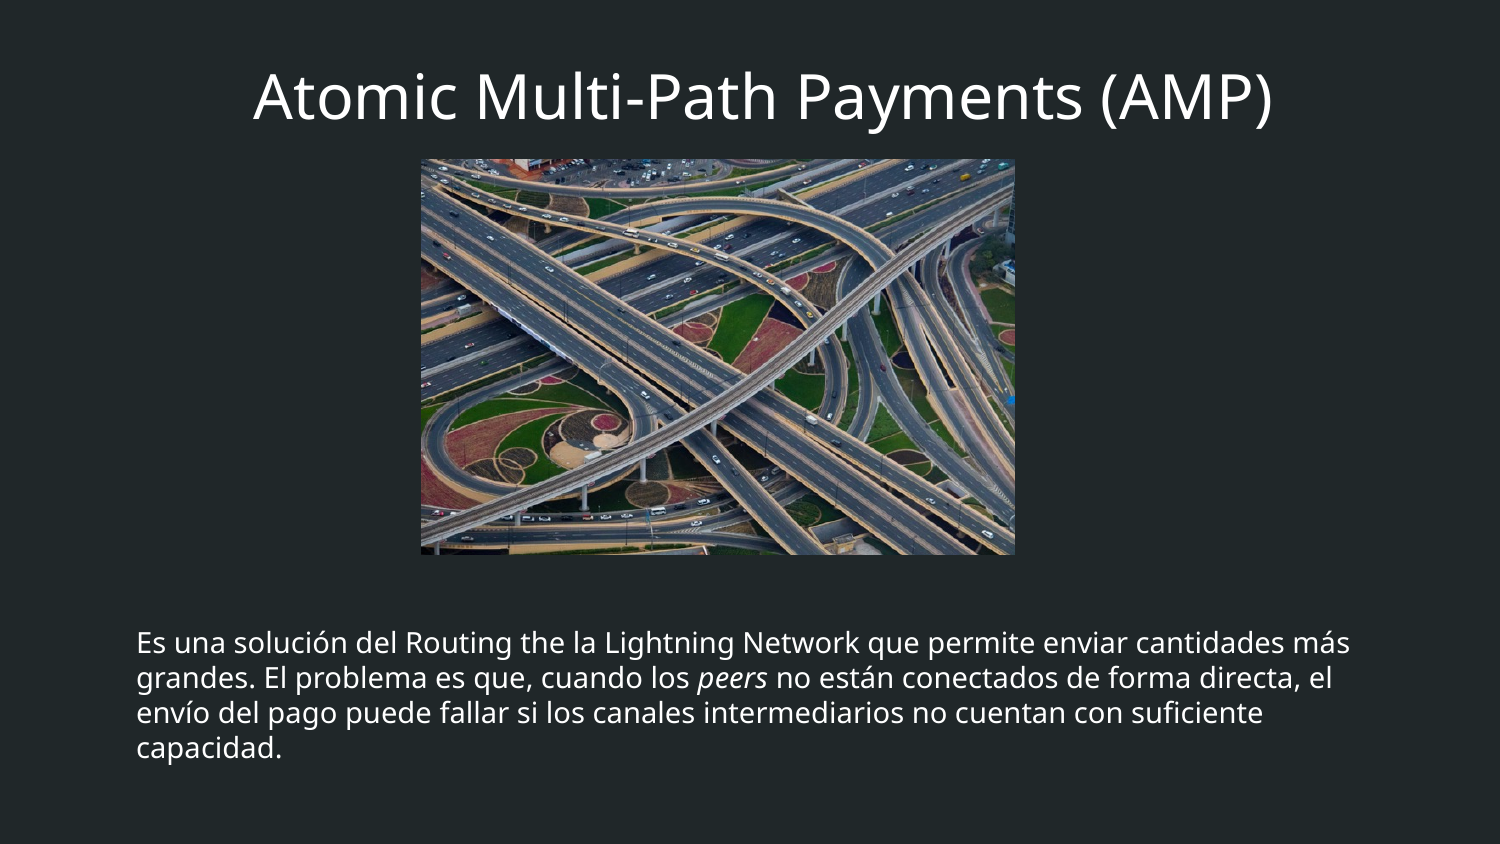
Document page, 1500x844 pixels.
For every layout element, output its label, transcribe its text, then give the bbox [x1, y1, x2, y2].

text_box Es una solución del Routing the la Lightning Network que permite enviar cantidades más grandes. El problema es que, cuando los peers no están conectados de forma directa, el envío del pago puede fallar si los canales intermediarios no cuentan con suficiente capacidad. [121, 608, 1379, 844]
picture [421, 159, 1015, 555]
text_box Atomic Multi-Path Payments (AMP) [238, 41, 1366, 160]
